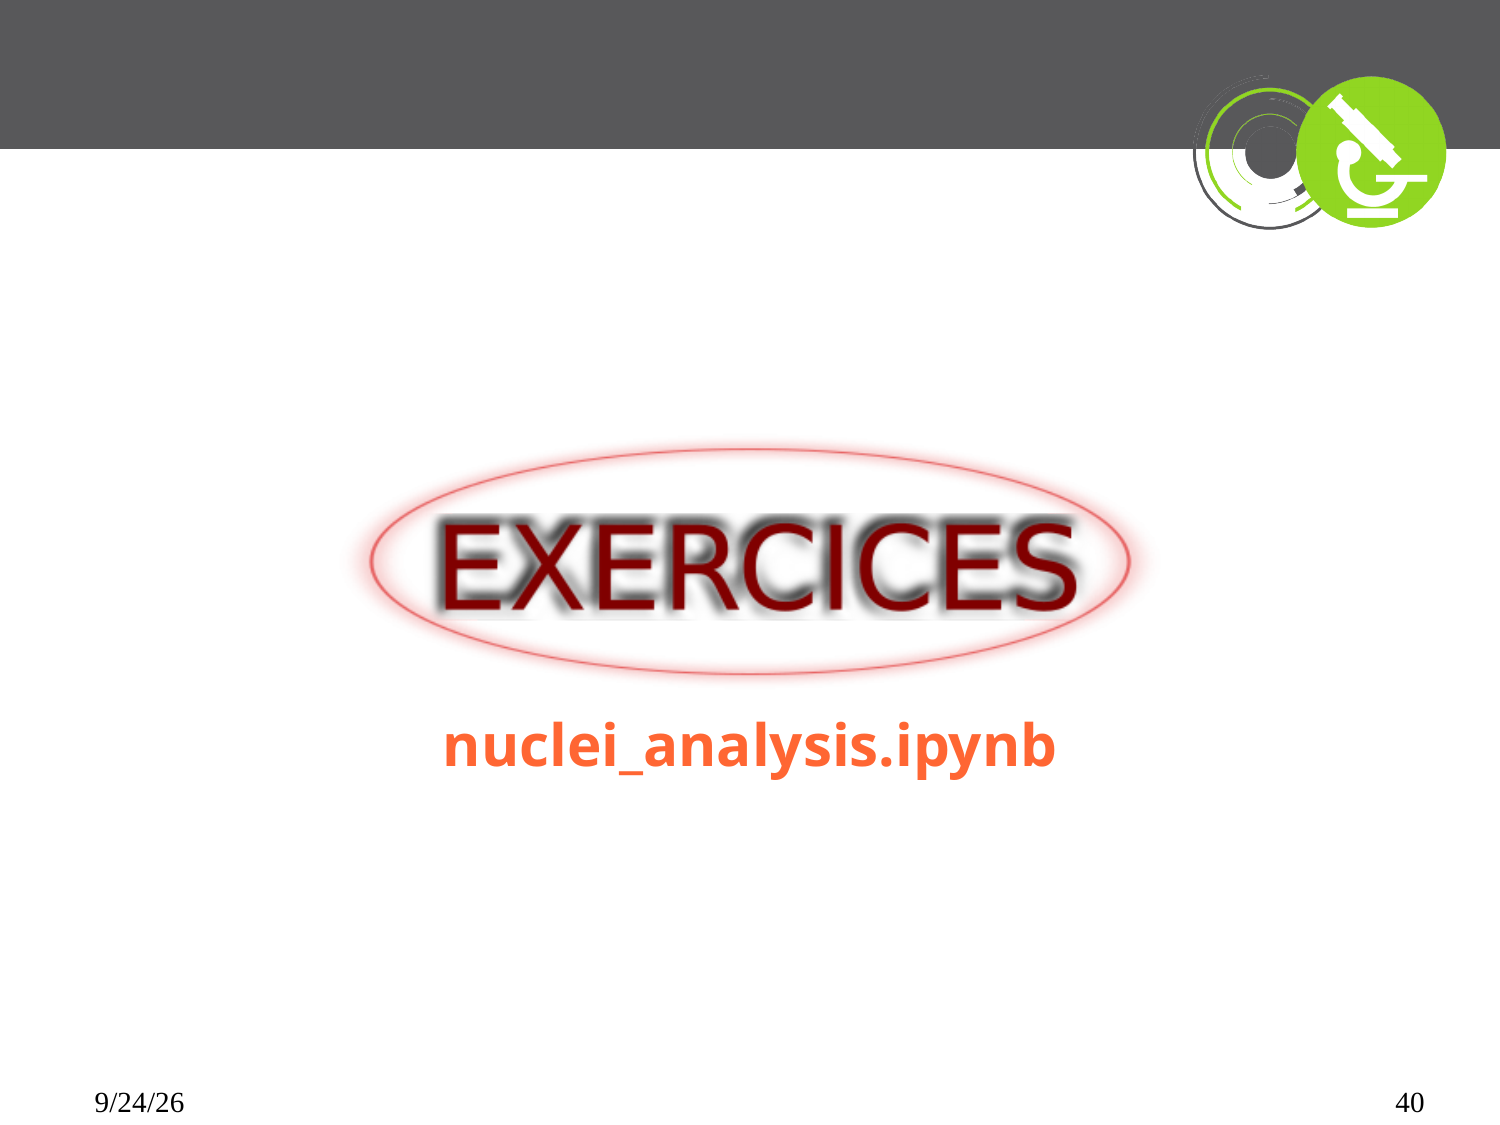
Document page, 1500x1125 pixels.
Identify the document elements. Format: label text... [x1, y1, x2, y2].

picture [1188, 69, 1453, 236]
picture [296, 427, 1205, 685]
text_box nuclei_analysis.ipynb [94, 685, 1406, 804]
